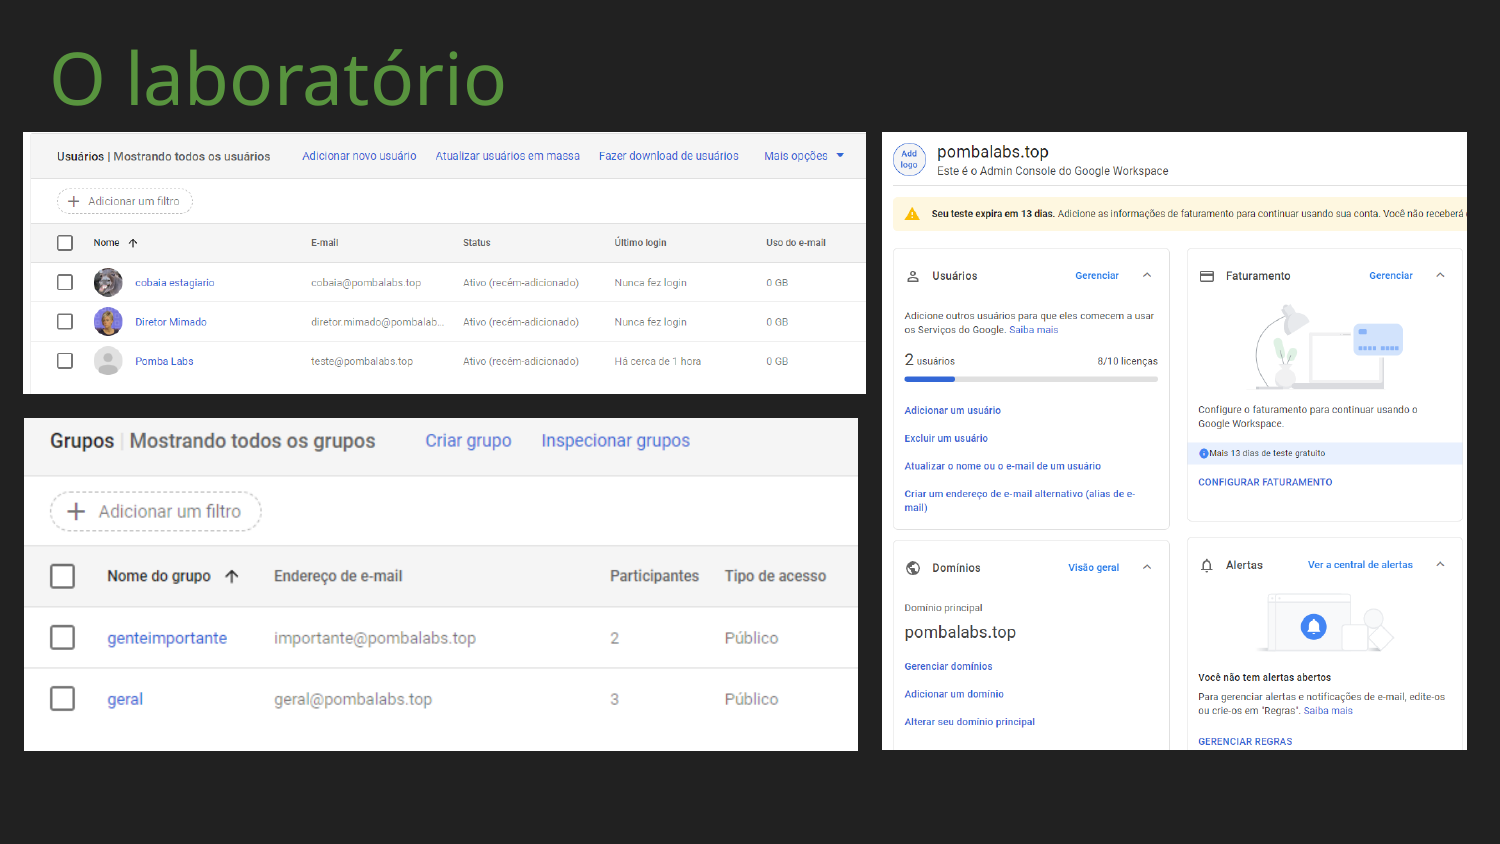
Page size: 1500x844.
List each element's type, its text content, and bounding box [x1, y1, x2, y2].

picture [24, 418, 858, 751]
picture [23, 132, 866, 394]
title O laboratório [34, 17, 1432, 168]
picture [882, 132, 1467, 751]
